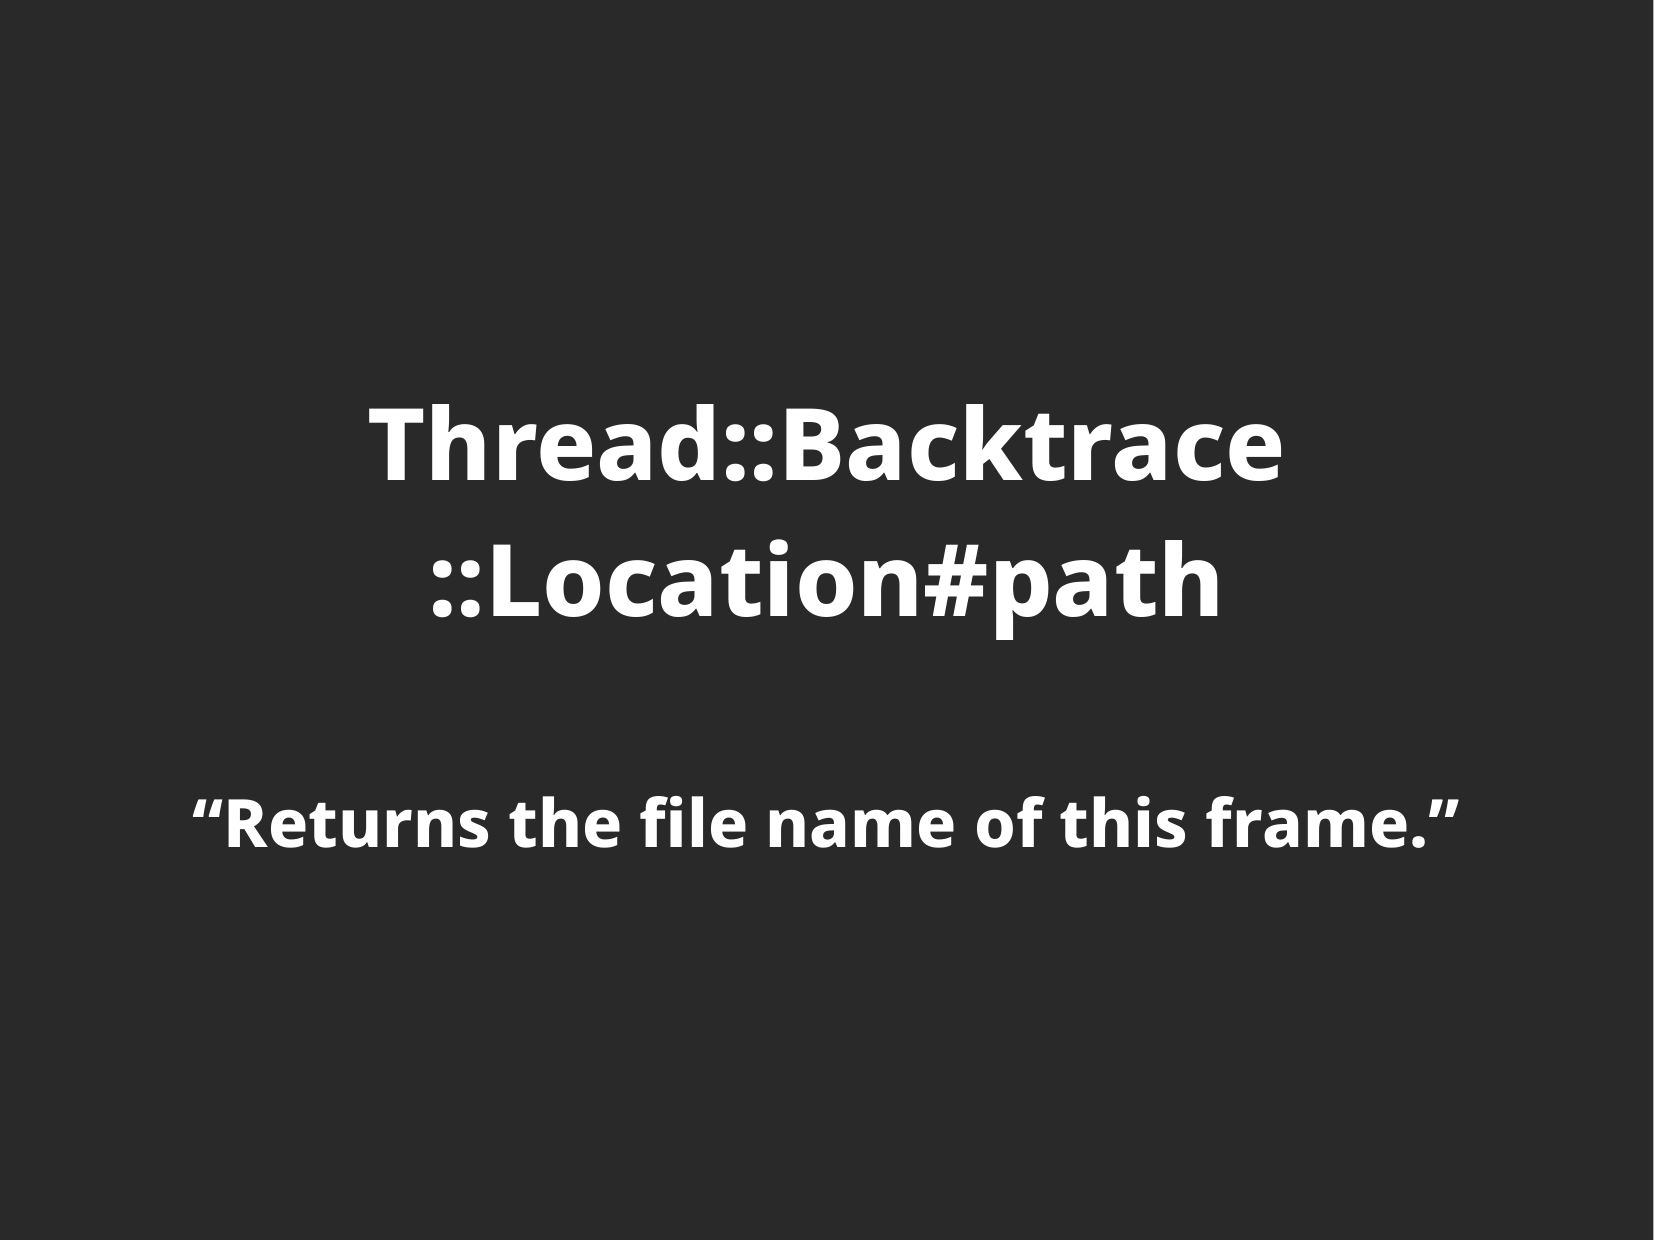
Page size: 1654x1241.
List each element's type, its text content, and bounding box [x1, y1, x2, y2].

subtitle Thread::Backtrace ::Location#path “Returns the file name of this frame.” [82, 402, 1571, 838]
